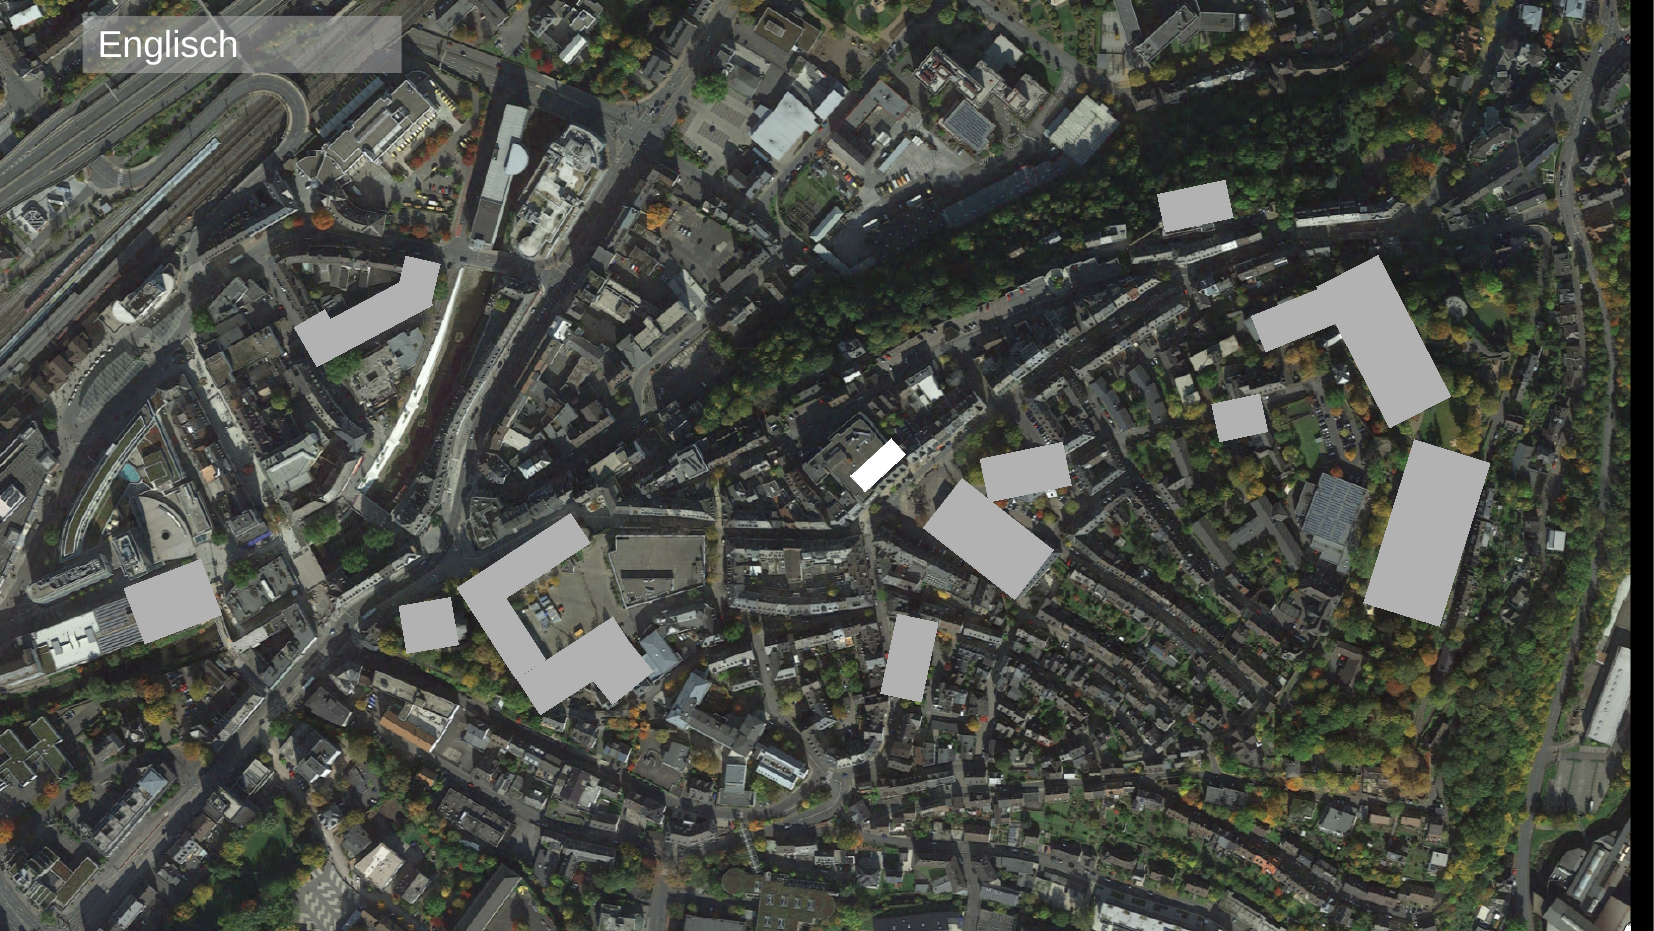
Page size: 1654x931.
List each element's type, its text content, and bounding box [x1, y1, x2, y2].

text_box [457, 513, 654, 715]
text_box [124, 559, 222, 644]
text_box [880, 614, 938, 702]
text_box Englisch [82, 15, 402, 73]
text_box [1157, 180, 1234, 232]
text_box [1251, 255, 1451, 428]
text_box [850, 438, 906, 492]
text_box [399, 597, 459, 654]
text_box [1363, 439, 1490, 627]
text_box [294, 256, 441, 367]
picture [0, 0, 1654, 931]
text_box [1211, 394, 1268, 442]
text_box [923, 442, 1072, 600]
